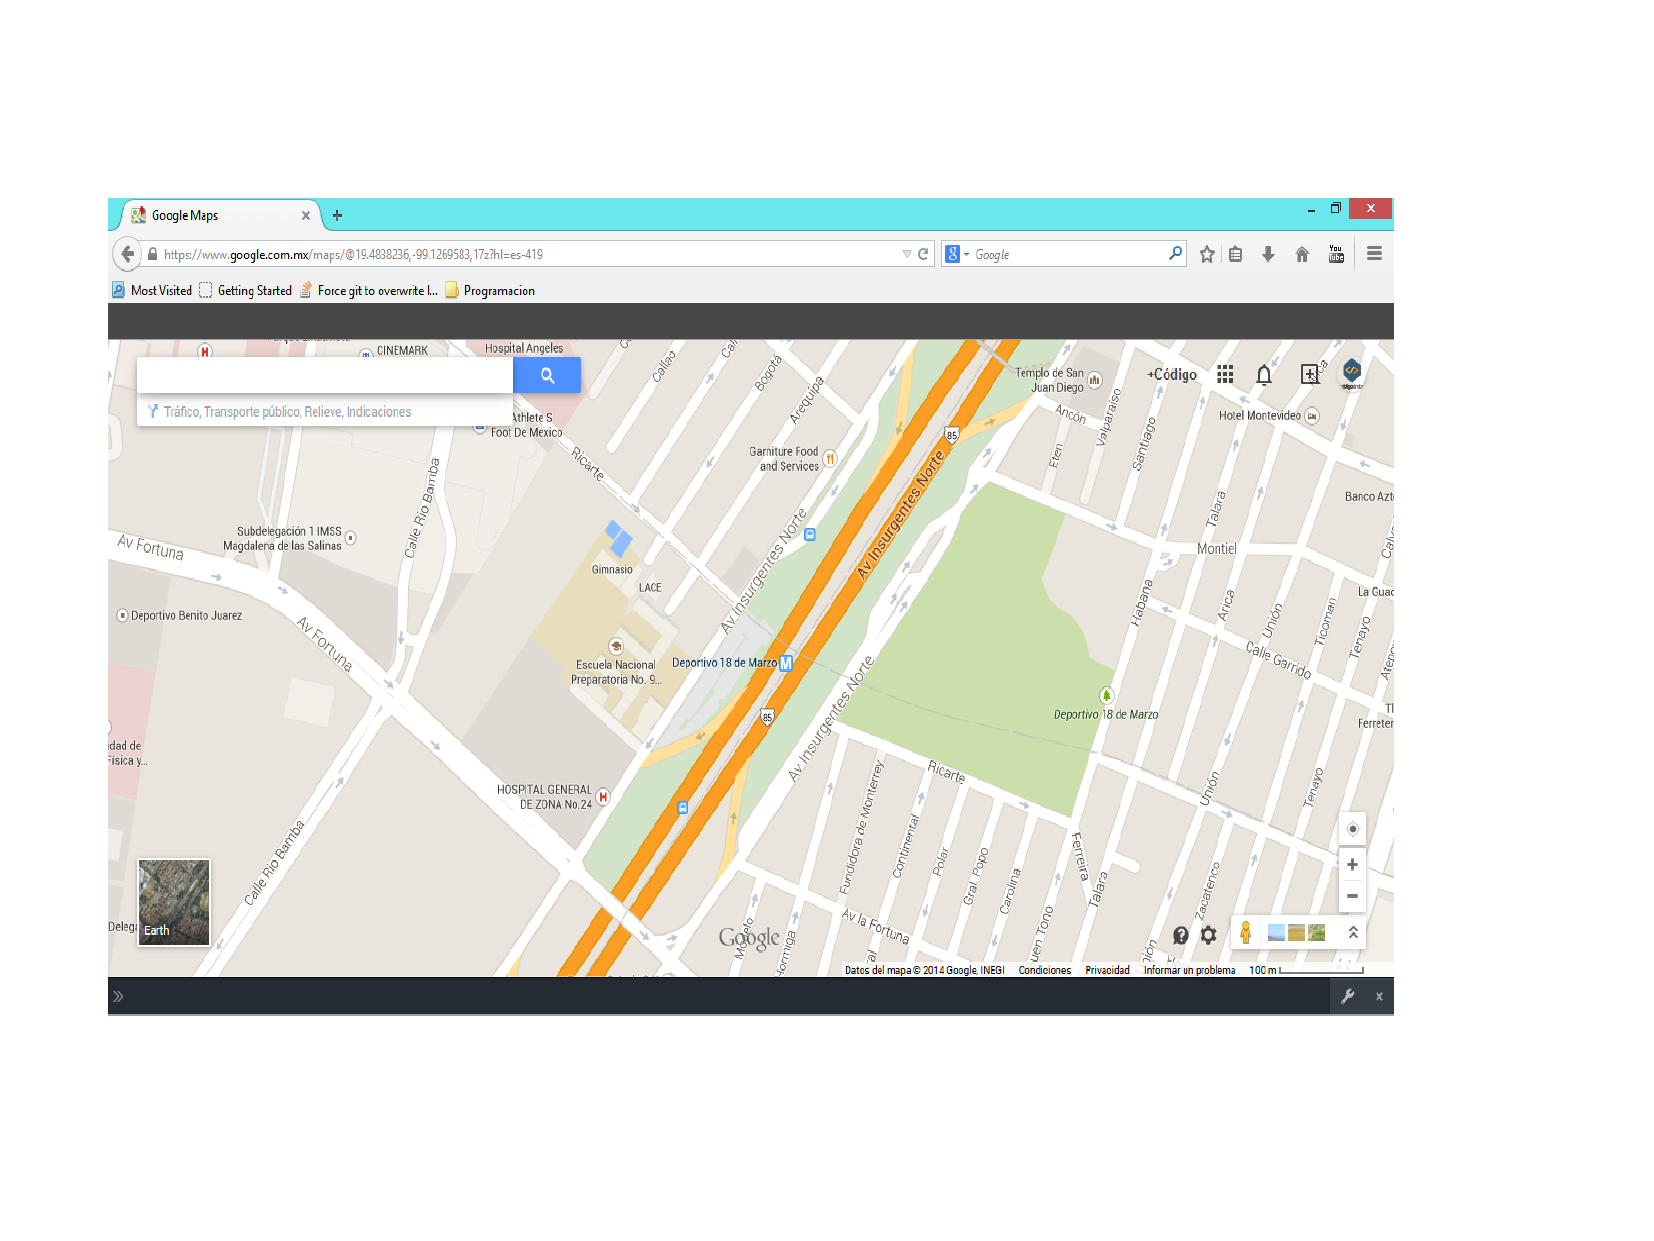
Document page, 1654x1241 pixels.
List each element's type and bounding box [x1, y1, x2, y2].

picture [108, 198, 1394, 1016]
